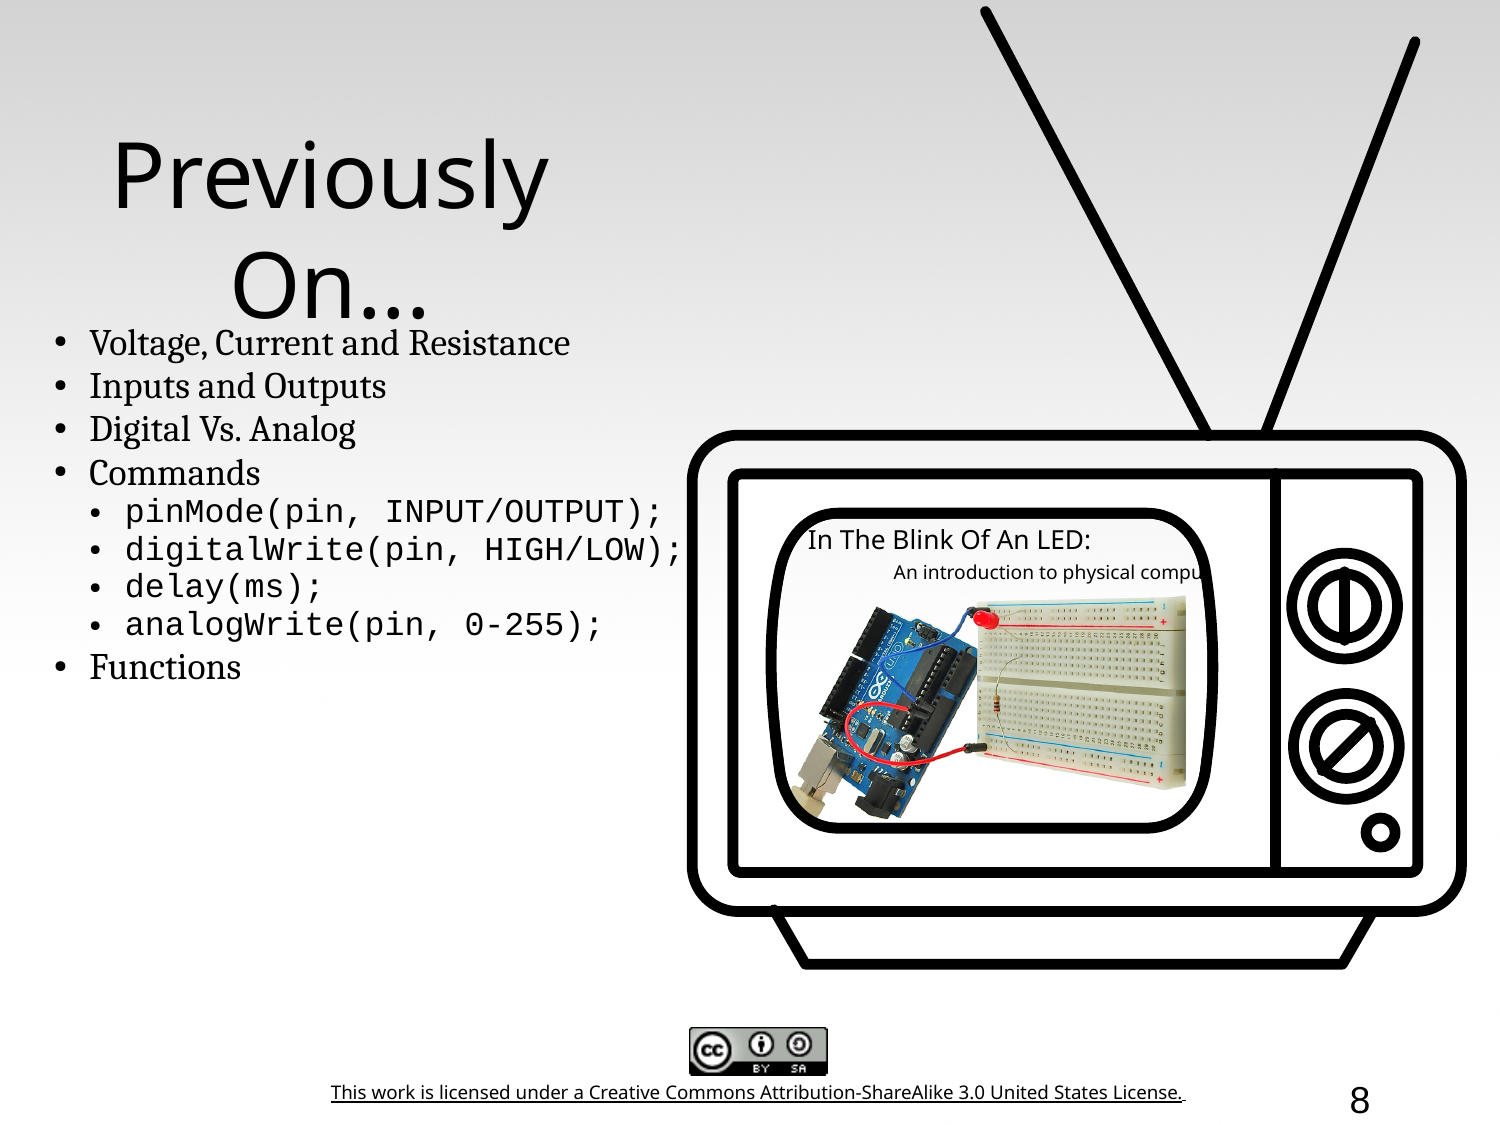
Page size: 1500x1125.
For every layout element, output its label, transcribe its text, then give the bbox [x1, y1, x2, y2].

title Previously On... [23, 132, 637, 321]
picture [0, 0, 1500, 1125]
text_box Voltage, Current and Resistance Inputs and Outputs Digital Vs. Analog Commands pinMode(pin, INPUT/OUTPUT); digitalWrite(pin, HIGH/LOW); delay(ms); analogWrite(pin, 0-255); Functions [39, 314, 781, 977]
